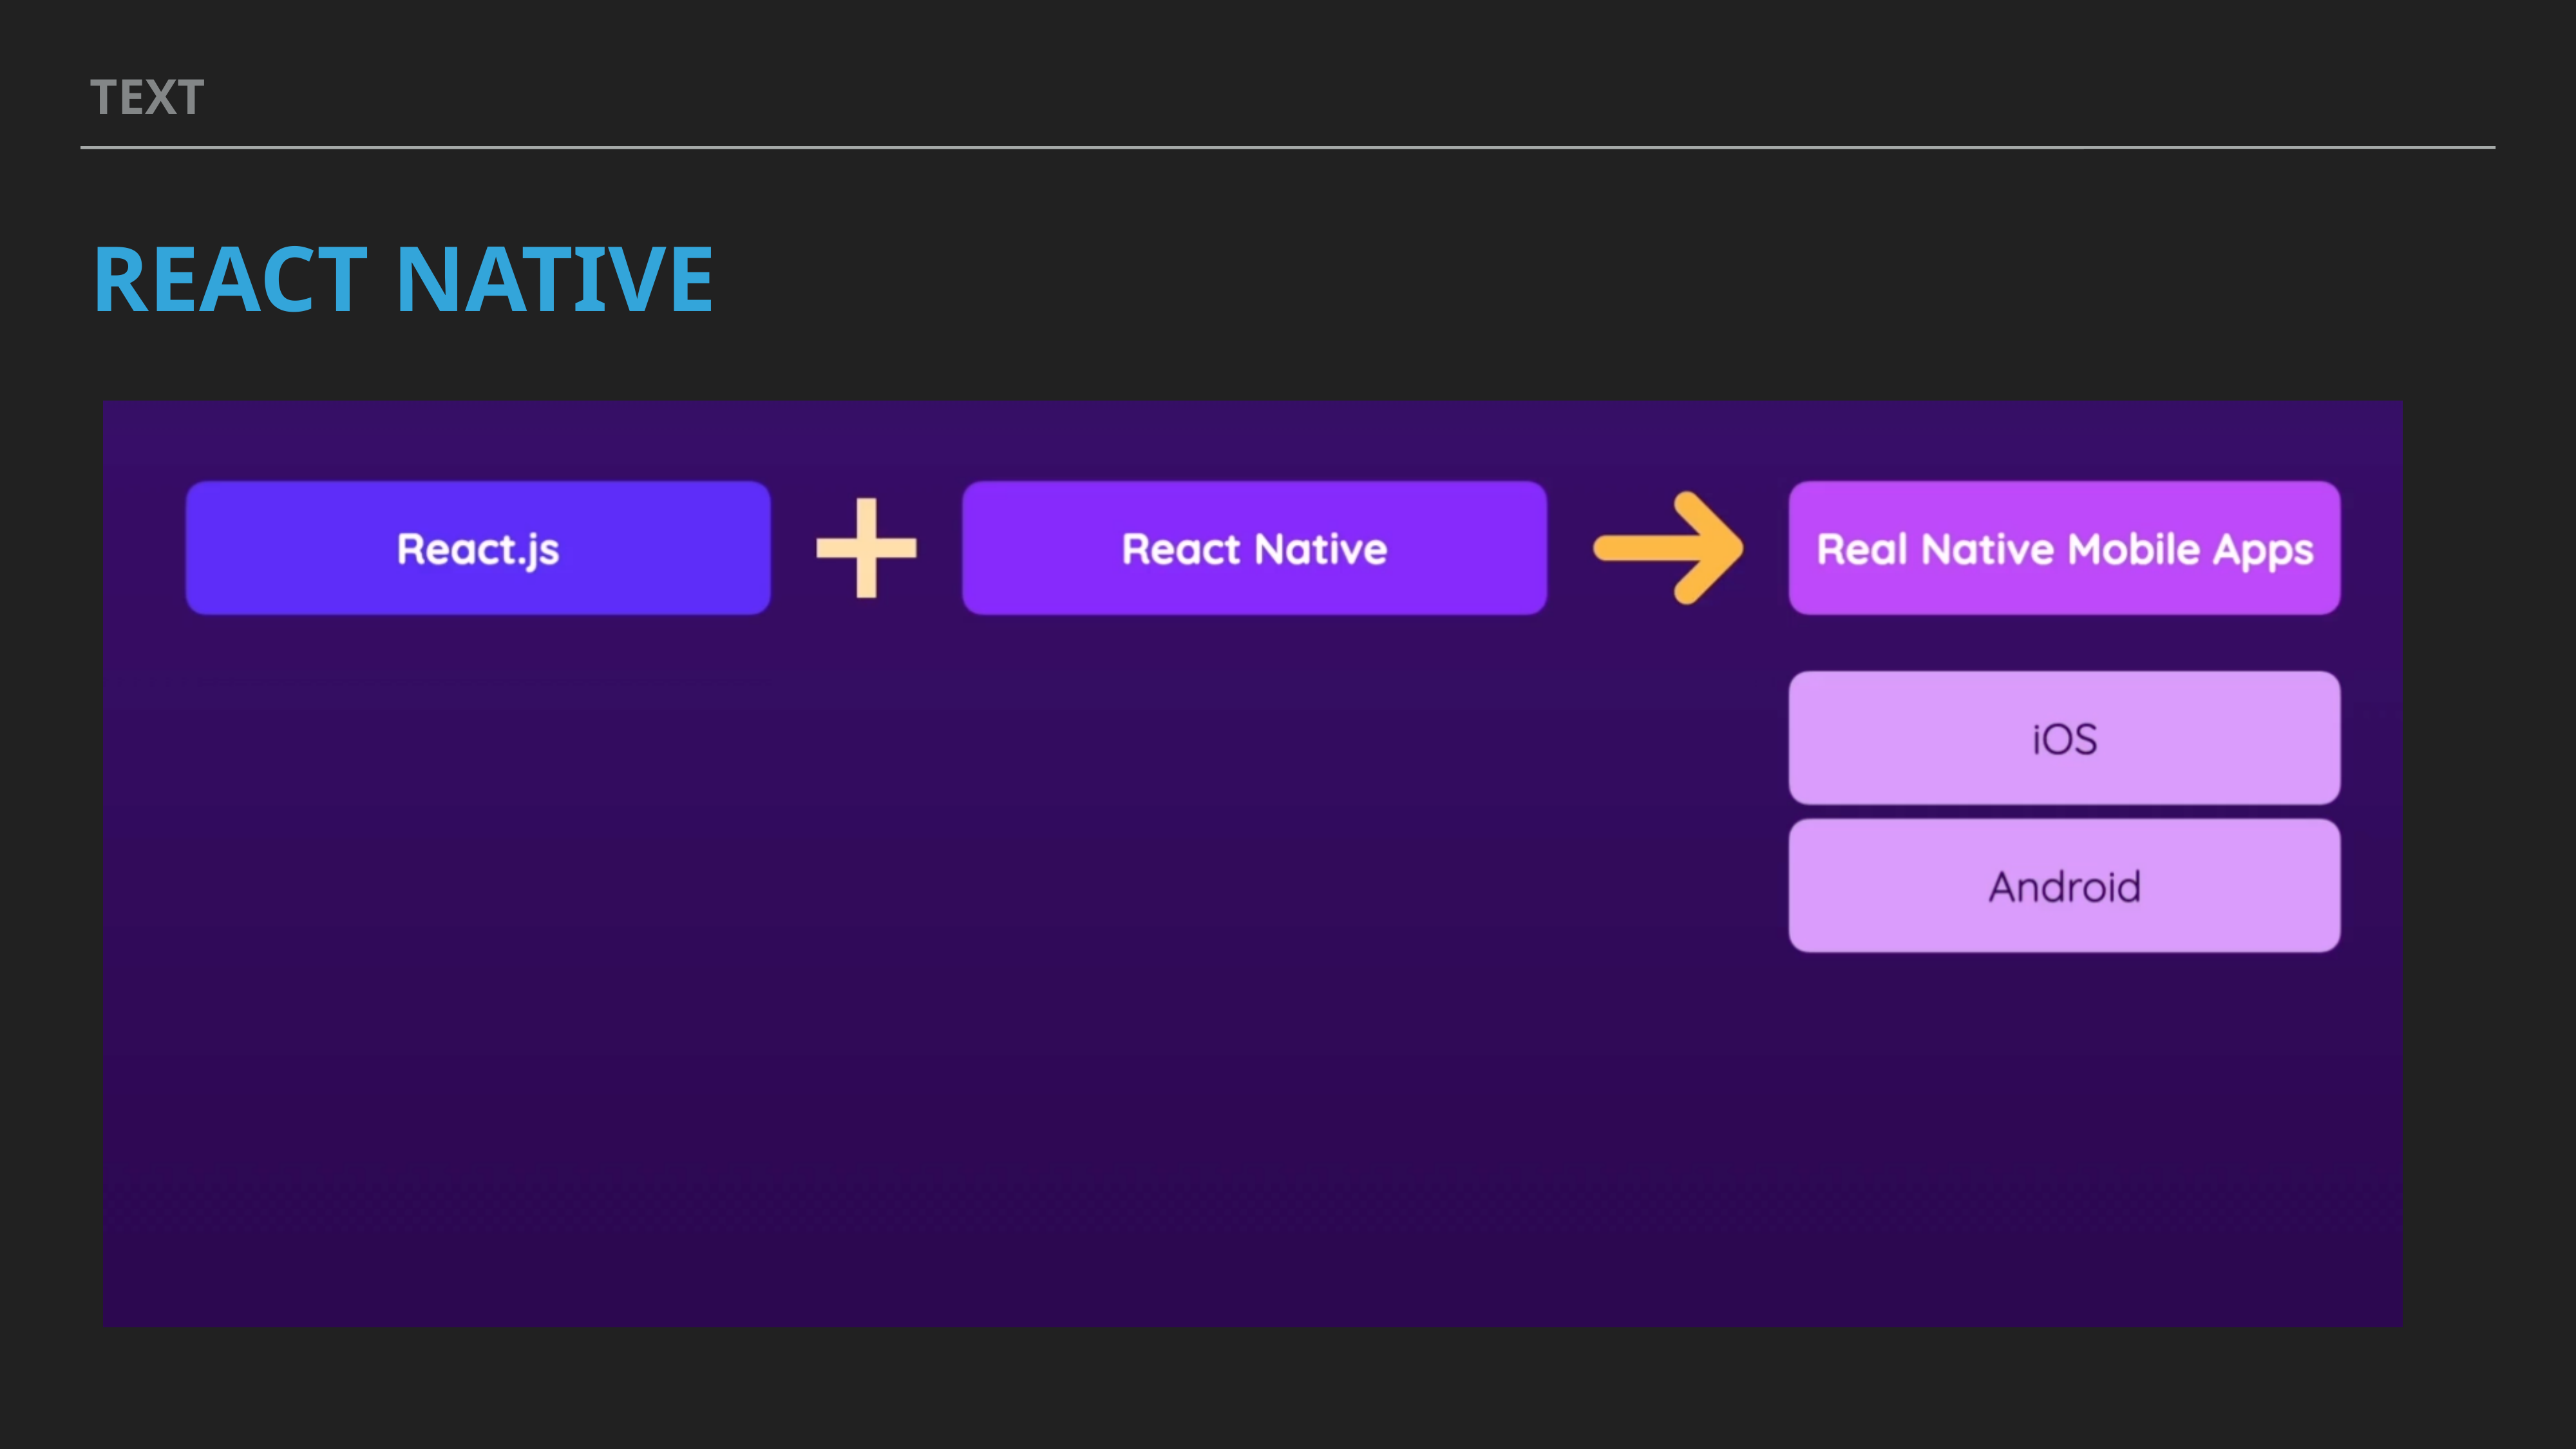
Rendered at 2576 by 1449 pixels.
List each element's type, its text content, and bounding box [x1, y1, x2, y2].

picture [103, 401, 2403, 1327]
text_box React Native [80, 228, 2496, 336]
